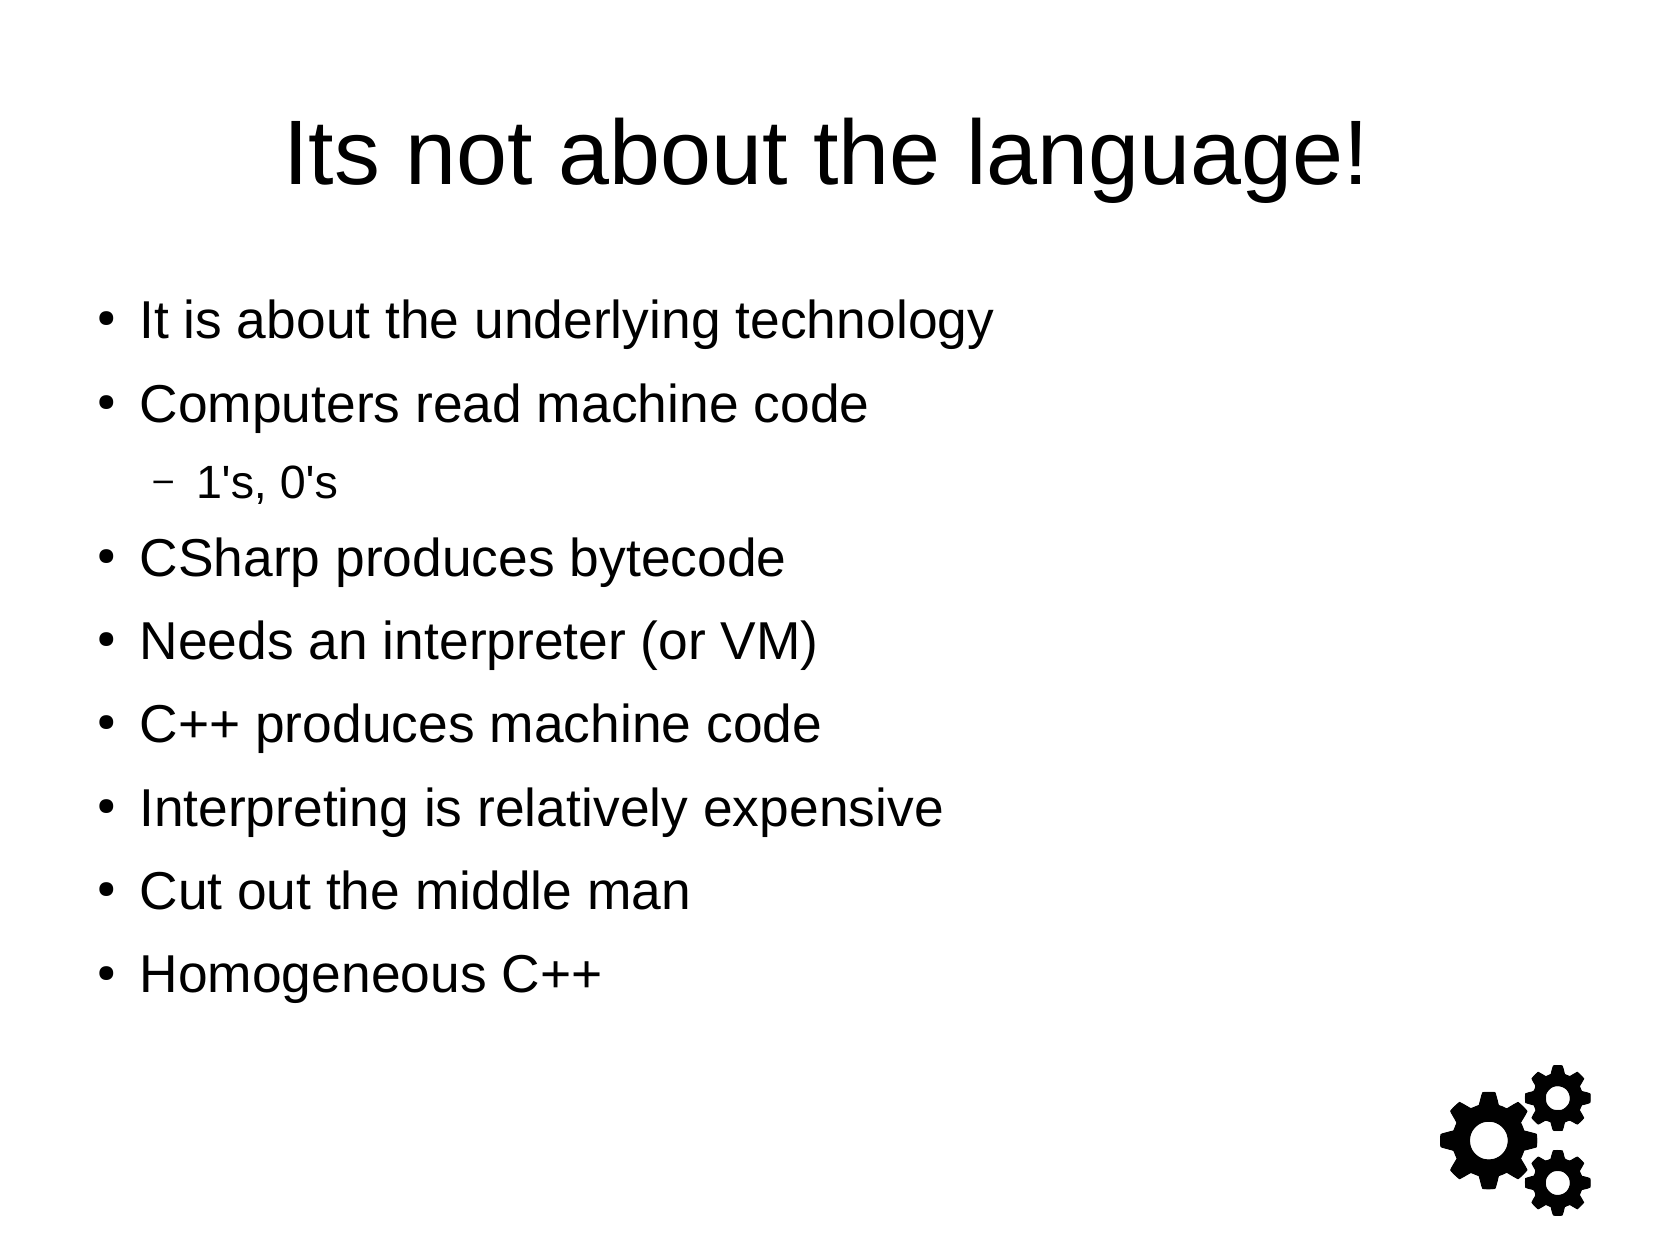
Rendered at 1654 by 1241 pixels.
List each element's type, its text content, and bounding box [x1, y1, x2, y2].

picture [1440, 1065, 1591, 1216]
list It is about the underlying technology Computers read machine code 1's, 0's CSharp produces bytecode Needs an interpreter (or VM) C++ produces machine code Interpreting is relatively expensive Cut out the middle man Homogeneous C++ [82, 290, 1571, 1010]
title Its not about the language! [82, 49, 1571, 257]
